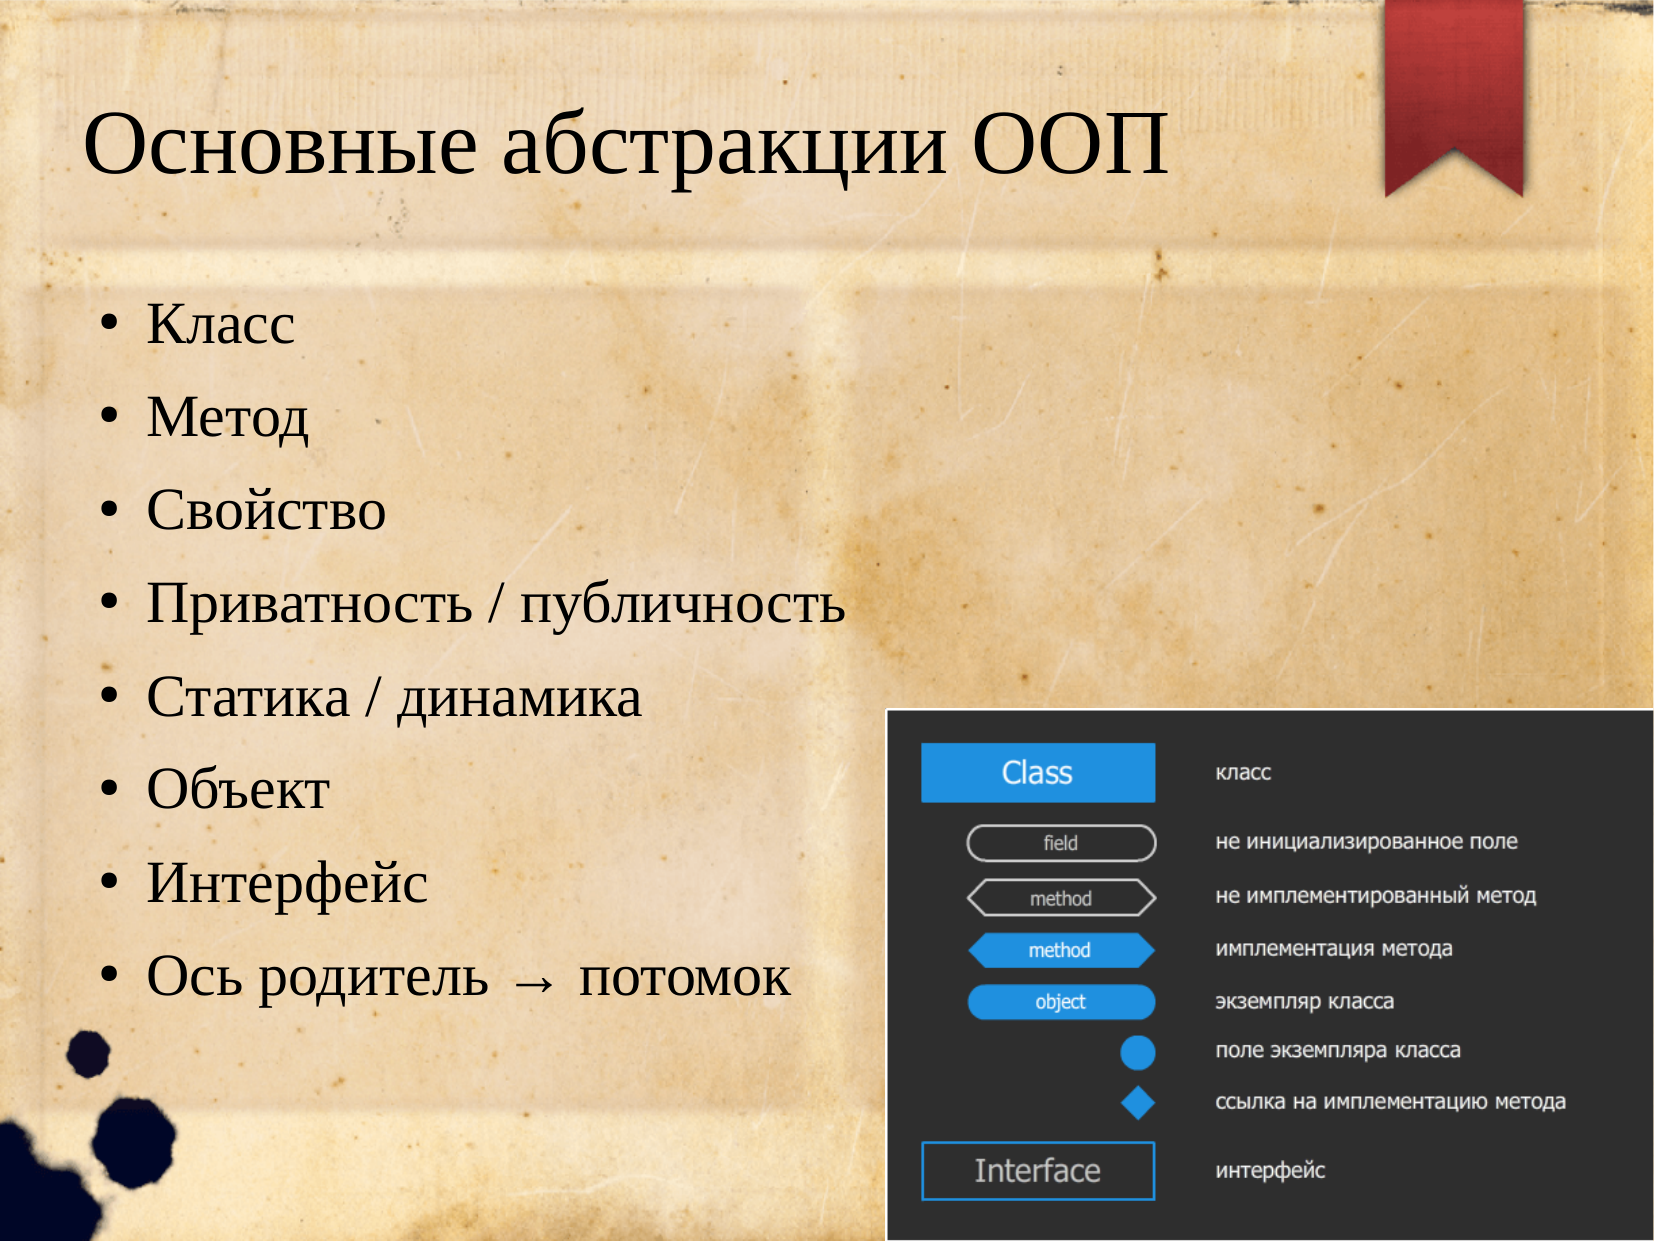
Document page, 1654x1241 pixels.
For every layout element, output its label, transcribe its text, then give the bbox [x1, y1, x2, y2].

picture [0, 0, 1654, 1241]
title Основные абстракции ООП [82, 49, 1347, 237]
list Класс Метод Свойство Приватность / публичность Статика / динамика Объект Интерфейс Ось родитель → потомок [82, 290, 1538, 1010]
